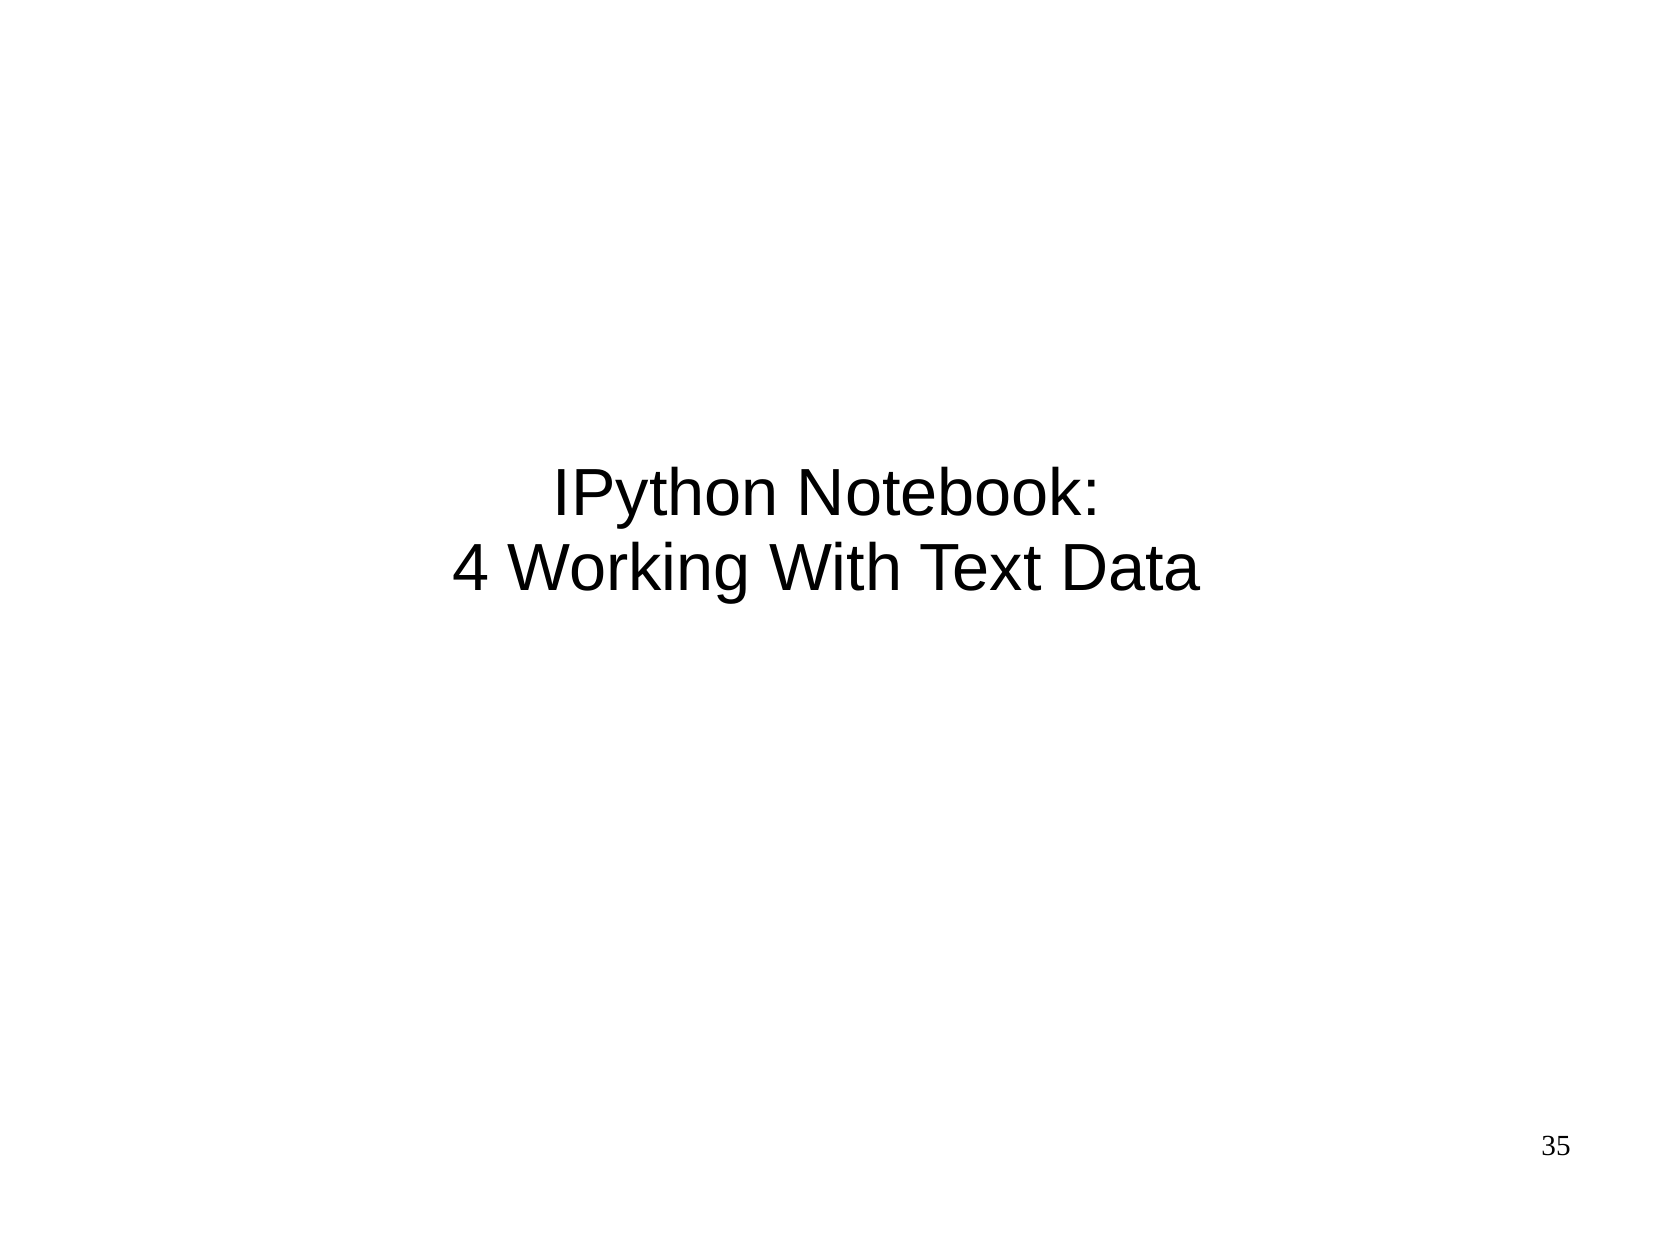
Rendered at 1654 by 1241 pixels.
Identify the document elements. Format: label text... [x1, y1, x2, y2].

subtitle IPython Notebook: 4 Working With Text Data [82, 49, 1571, 1010]
